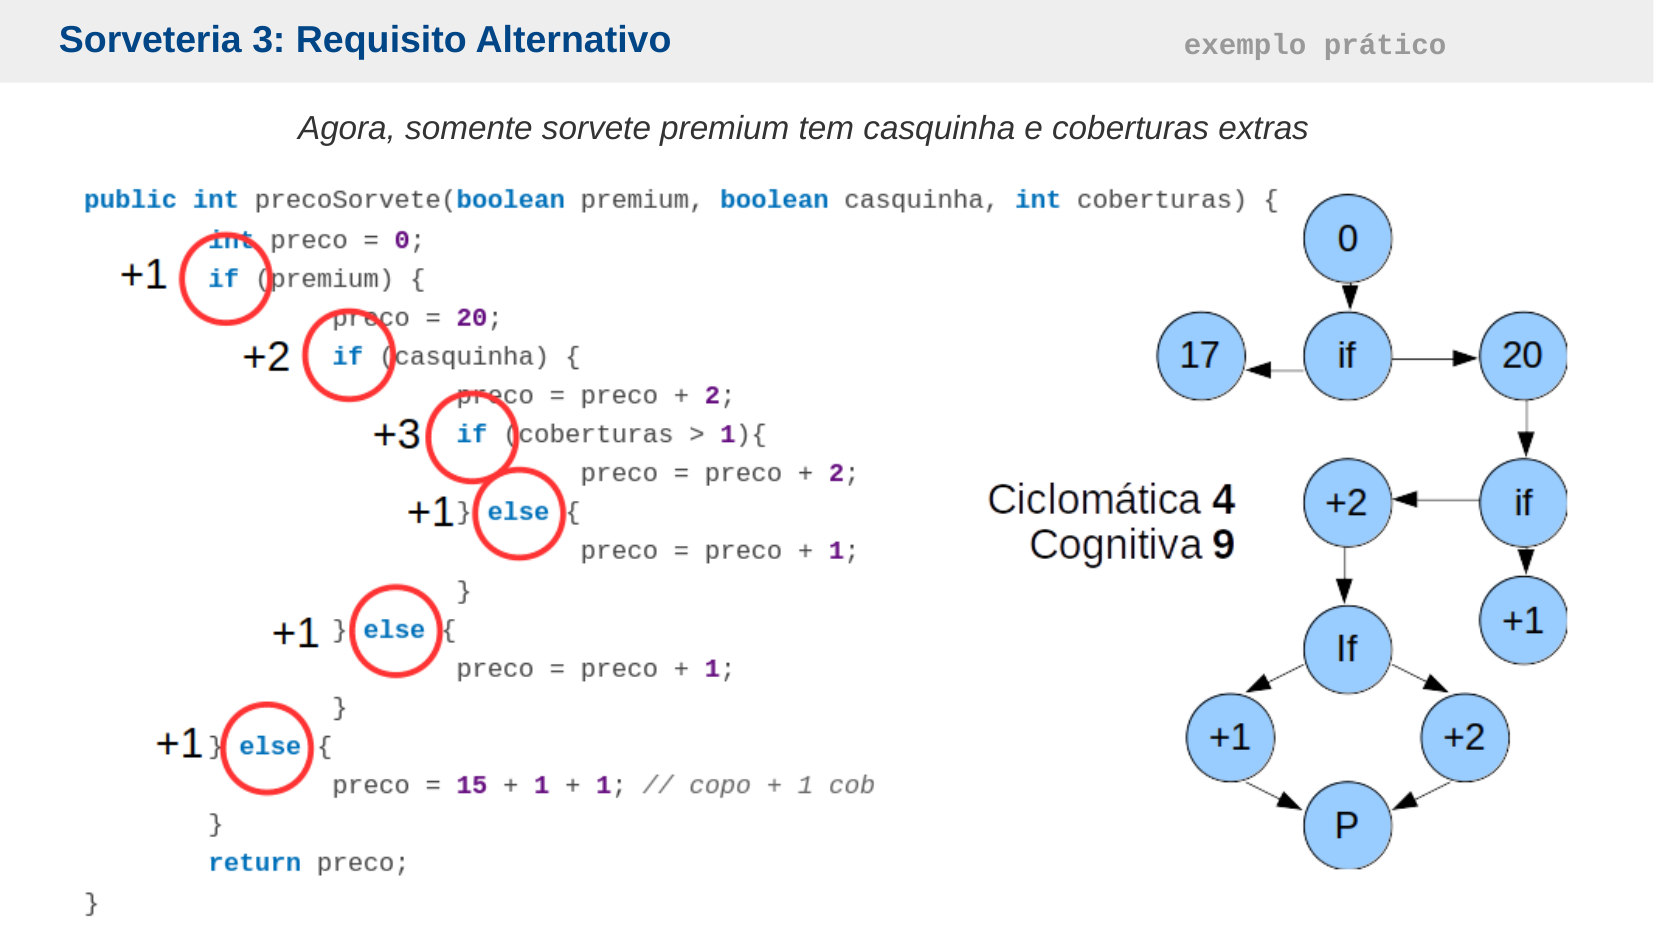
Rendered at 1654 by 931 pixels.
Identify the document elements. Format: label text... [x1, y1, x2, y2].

picture [75, 177, 1583, 927]
text_box Agora, somente sorvete premium tem casquinha e coberturas extras [283, 101, 1326, 154]
text_box [0, 0, 1654, 83]
text_box exemplo prático [1169, 23, 1644, 71]
title Sorveteria 3: Requisito Alternativo [59, 14, 1182, 66]
